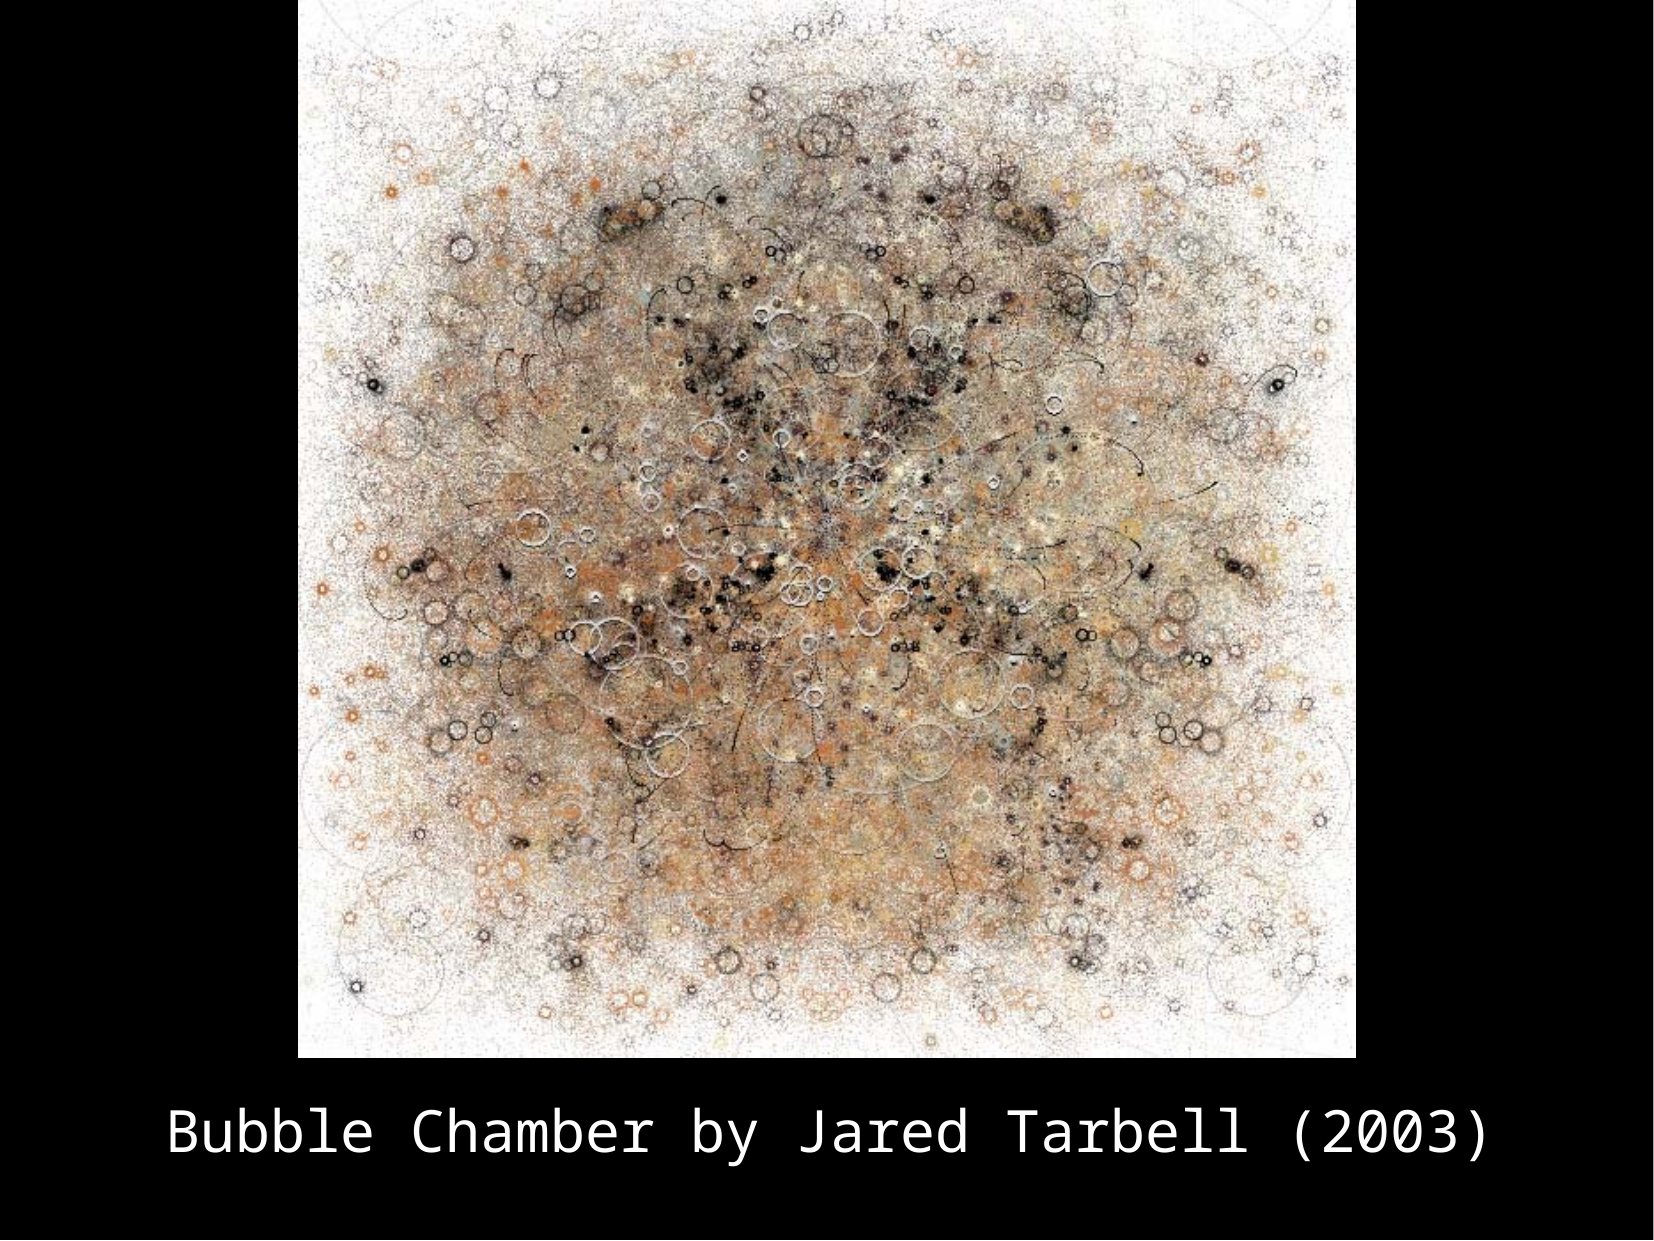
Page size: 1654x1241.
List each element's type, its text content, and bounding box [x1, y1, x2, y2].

title Bubble Chamber by Jared Tarbell (2003) [118, 1031, 1542, 1229]
picture [298, 0, 1356, 1058]
